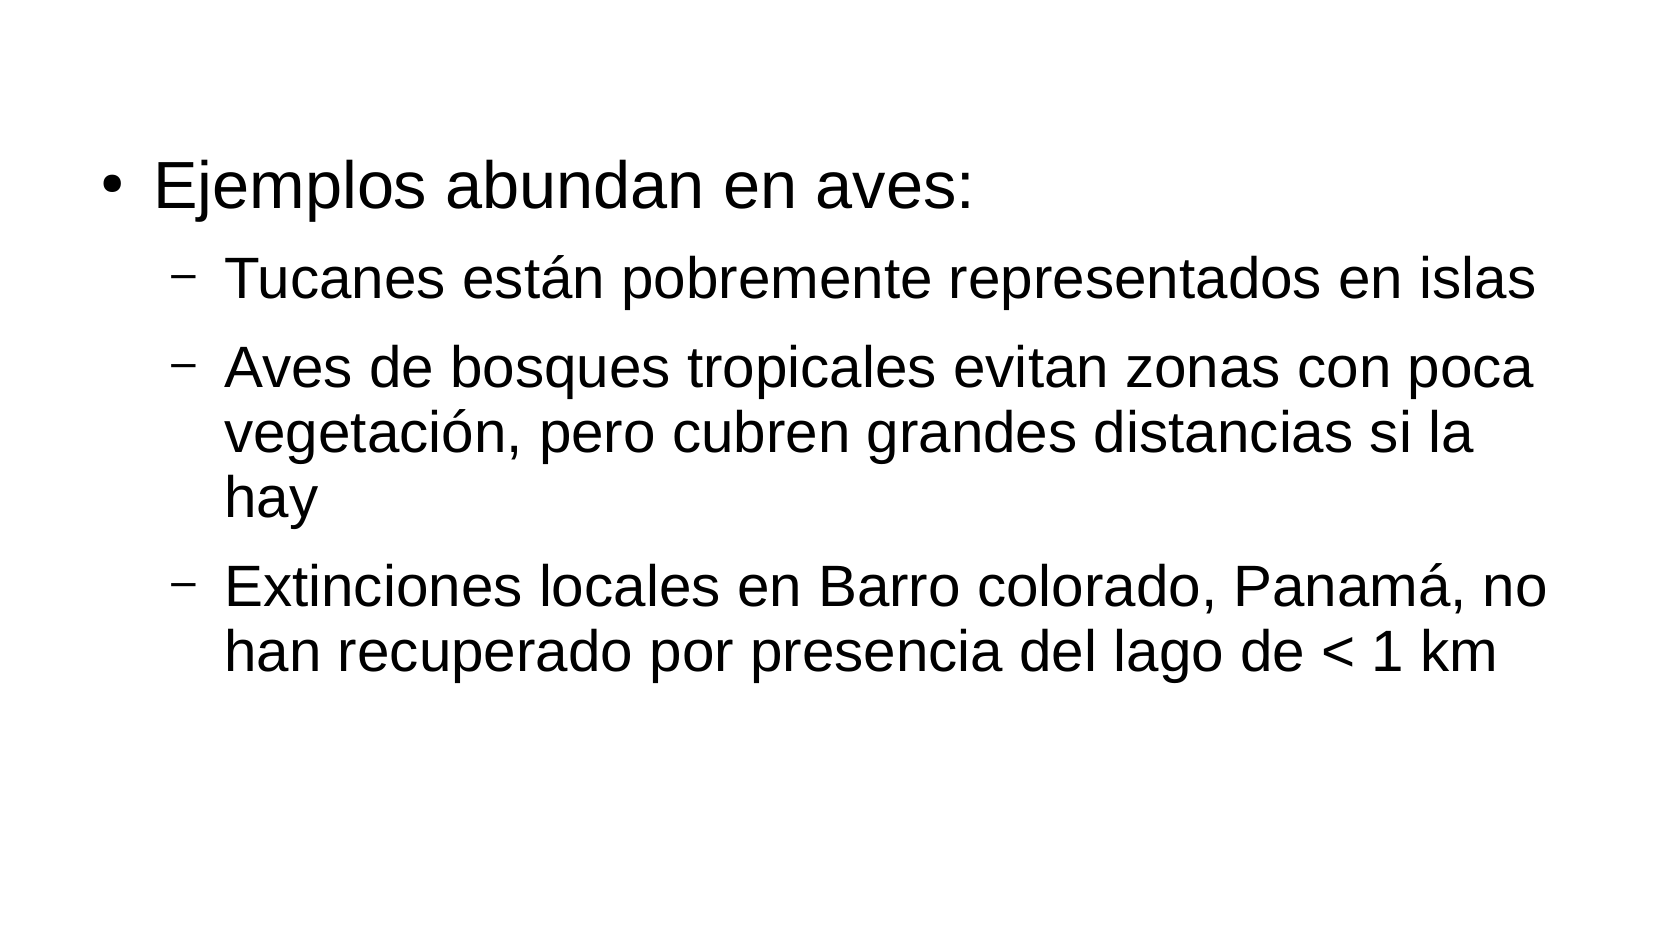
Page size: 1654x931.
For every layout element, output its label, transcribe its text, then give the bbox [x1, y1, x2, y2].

list Ejemplos abundan en aves: Tucanes están pobremente representados en islas Aves de bosques tropicales evitan zonas con poca vegetación, pero cubren grandes distancias si la hay Extinciones locales en Barro colorado, Panamá, no han recuperado por presencia del lago de < 1 km [82, 147, 1571, 758]
